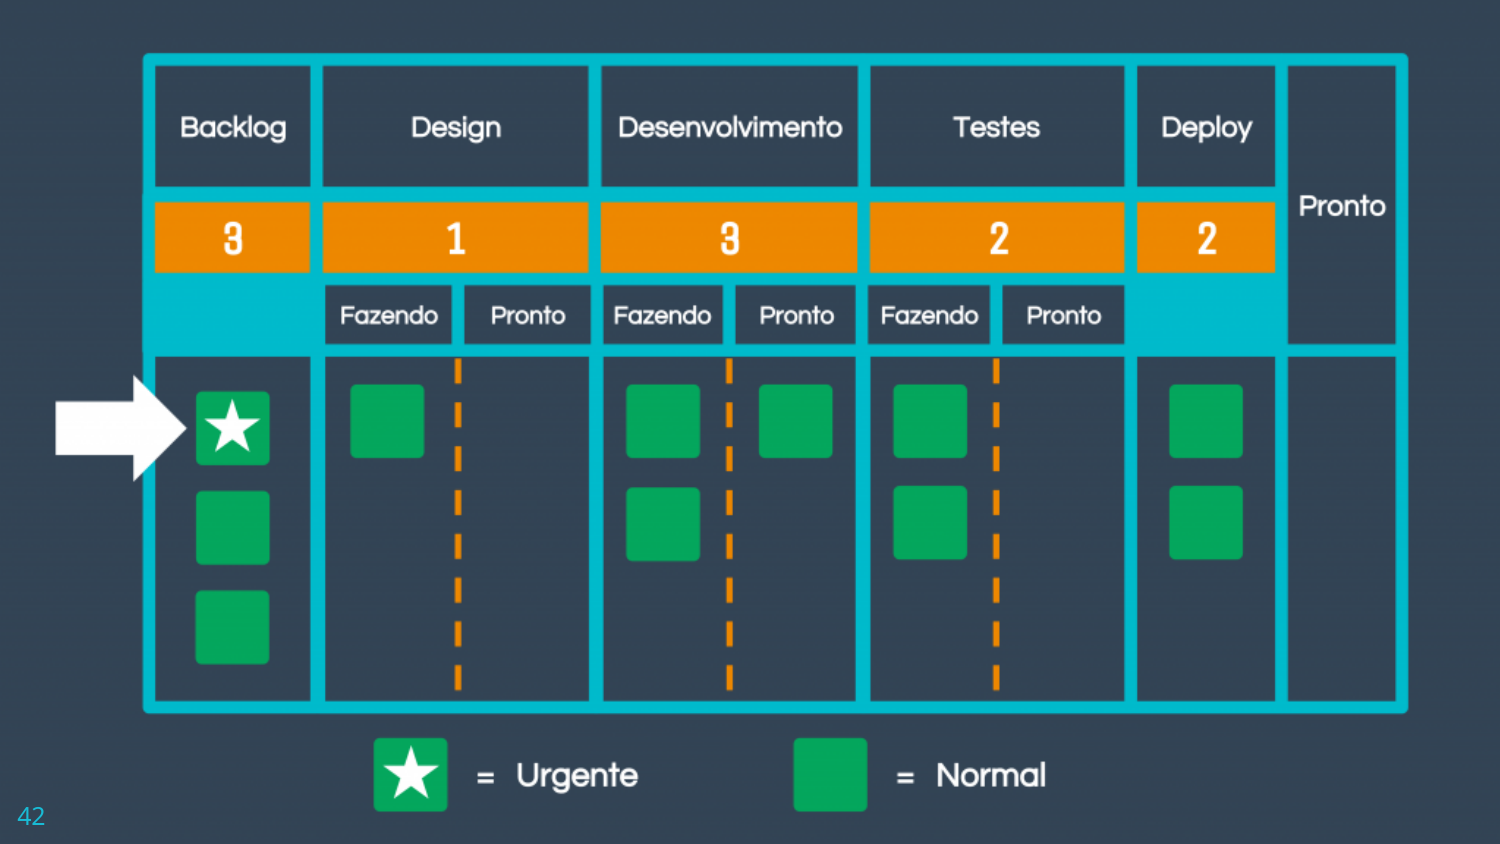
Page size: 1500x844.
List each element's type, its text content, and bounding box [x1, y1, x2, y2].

picture [0, 0, 1500, 844]
text_box 42 [2, 785, 93, 844]
